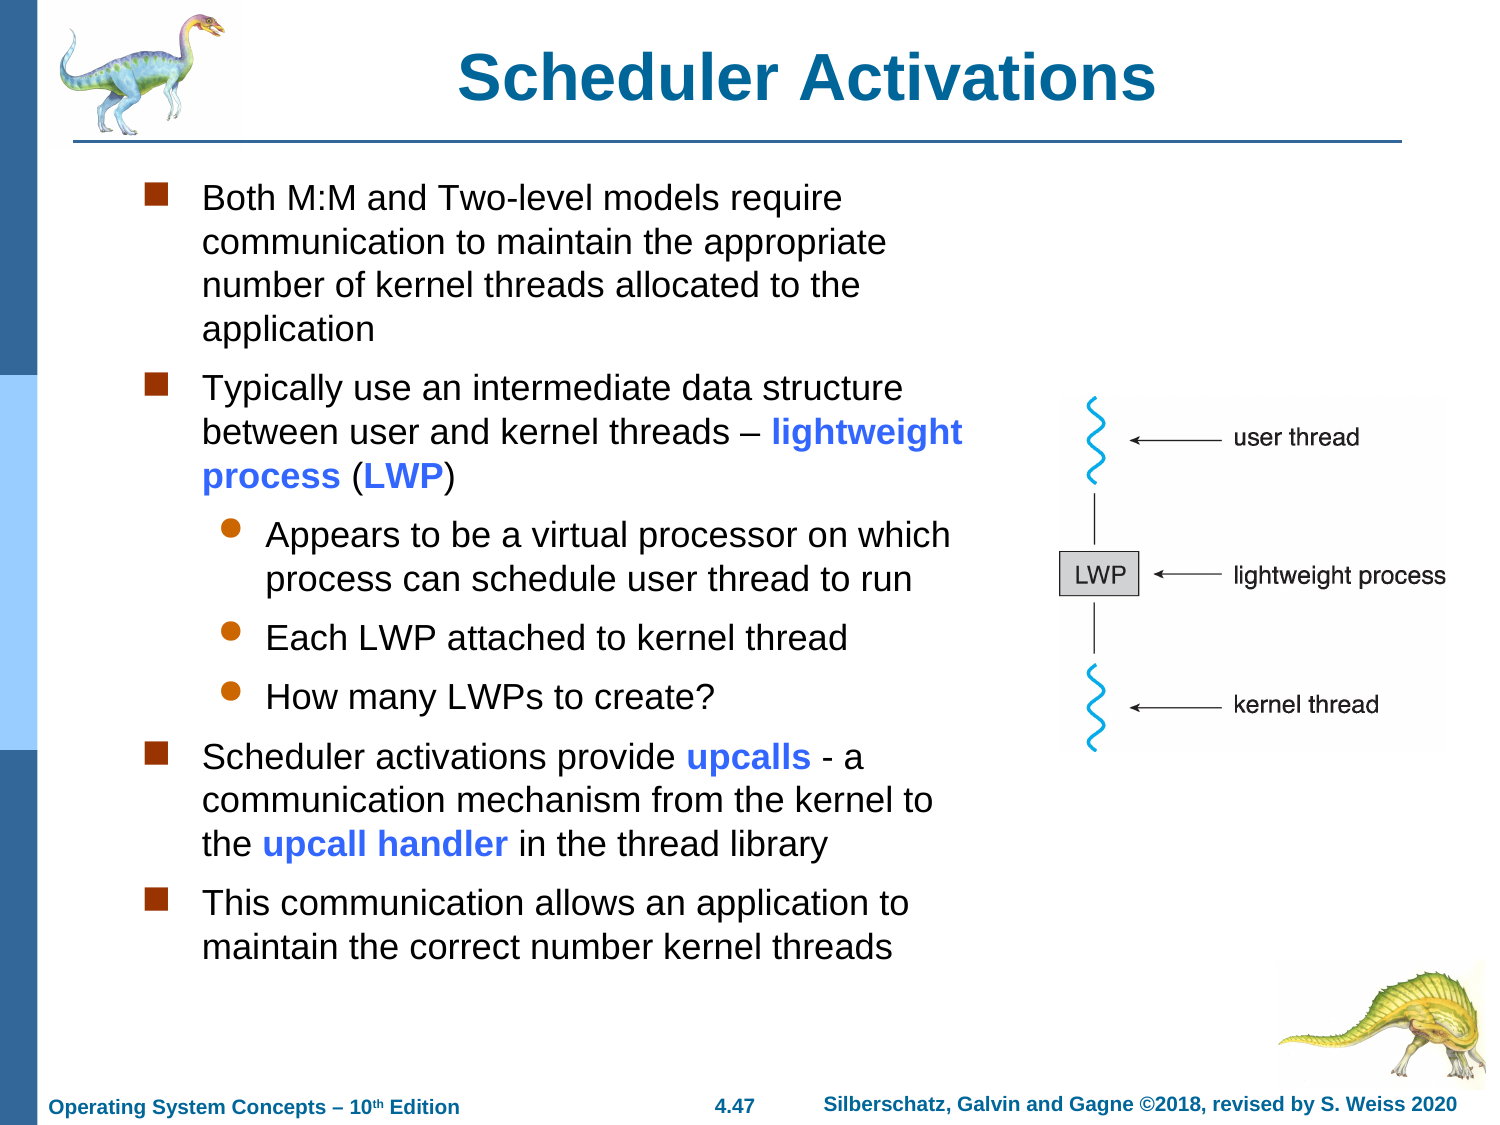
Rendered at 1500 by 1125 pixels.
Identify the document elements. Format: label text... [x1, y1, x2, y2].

picture [1275, 959, 1486, 1090]
picture [1140, 1096, 1148, 1101]
picture [46, 0, 243, 149]
picture [1059, 396, 1446, 752]
title Scheduler Activations [190, 26, 1426, 122]
list Both M:M and Two-level models require communication to maintain the appropriate number of kernel threads allocated to the application Typically use an intermediate data structure between user and kernel threads – lightweight process (LWP) Appears to be a virtual processor on which process can schedule user thread to run Each LWP attached to kernel thread How many LWPs to create? Scheduler activations provide upcalls - a communication mechanism from the kernel to the upcall handler in the thread library This communication allows an application to maintain the correct number kernel threads [132, 166, 1005, 982]
